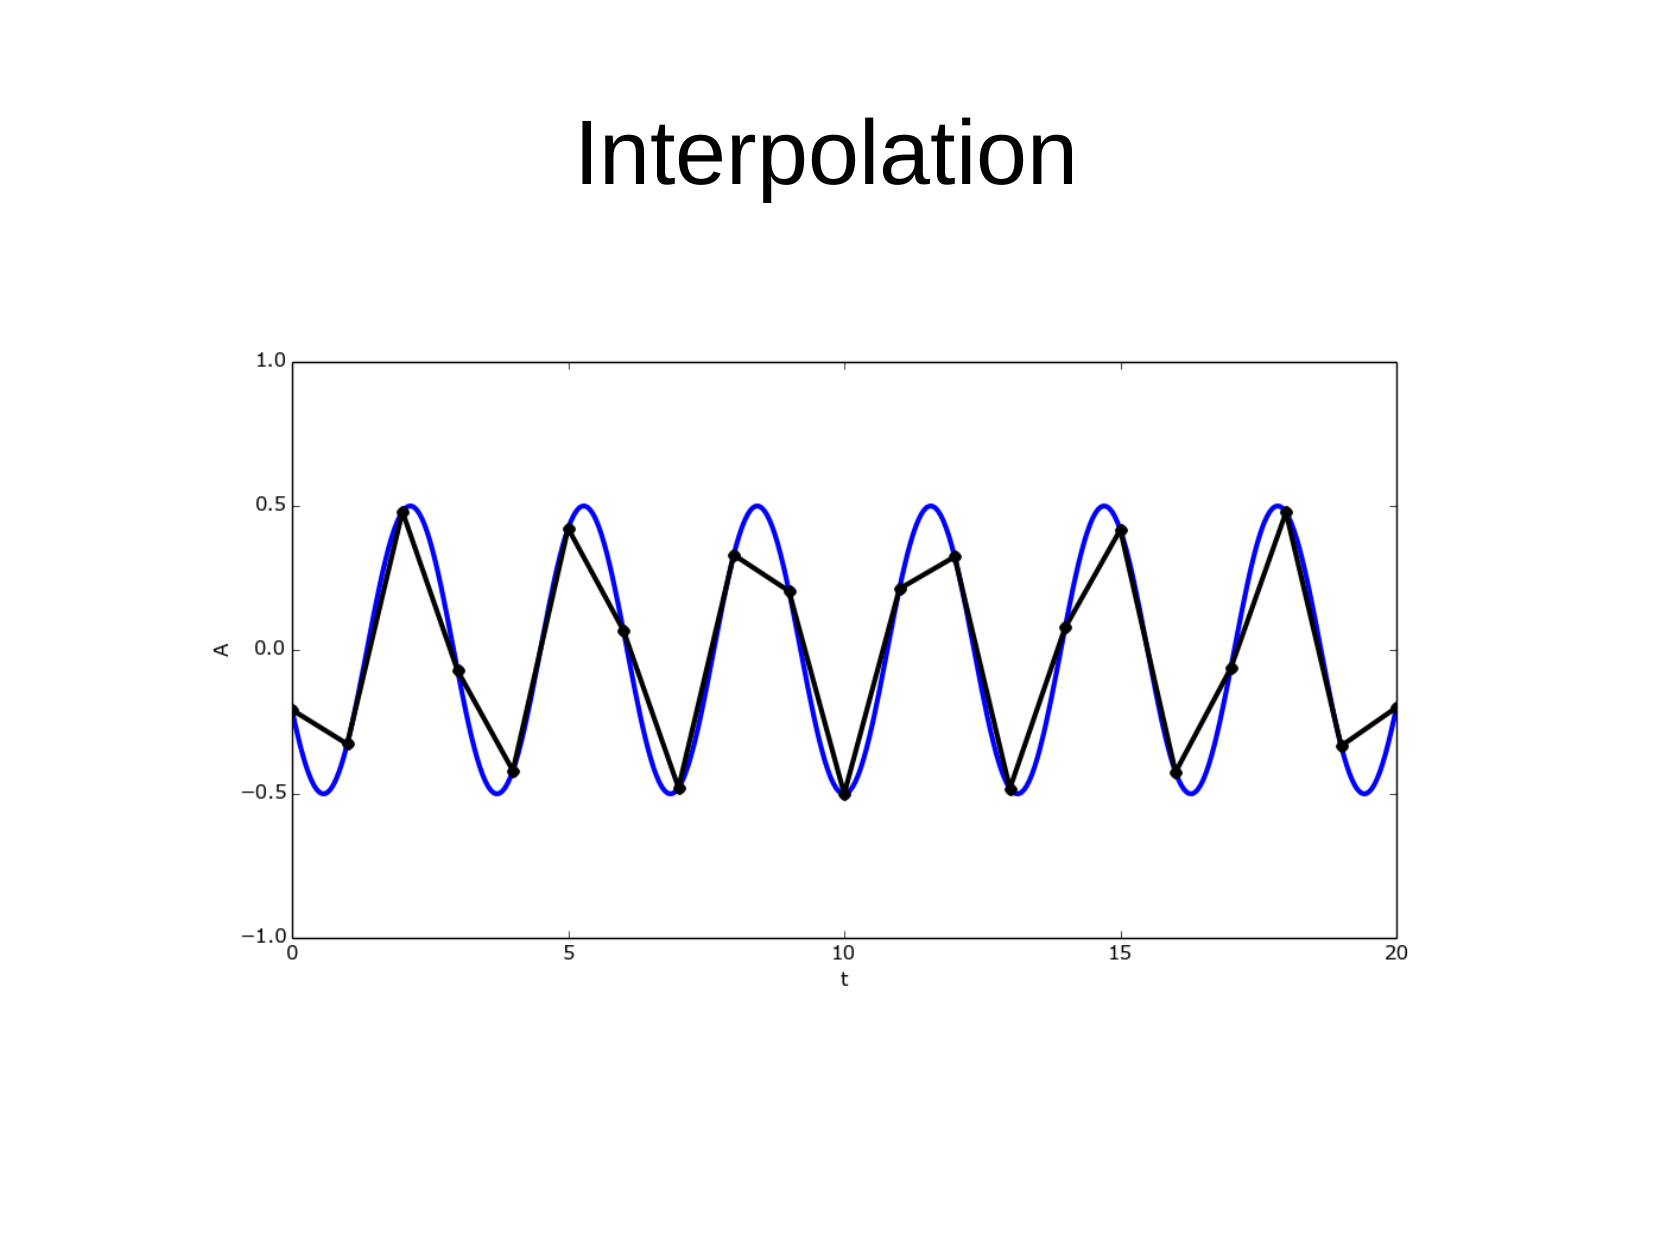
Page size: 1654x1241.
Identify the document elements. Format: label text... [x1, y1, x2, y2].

picture [114, 290, 1539, 1010]
title Interpolation [82, 49, 1571, 257]
